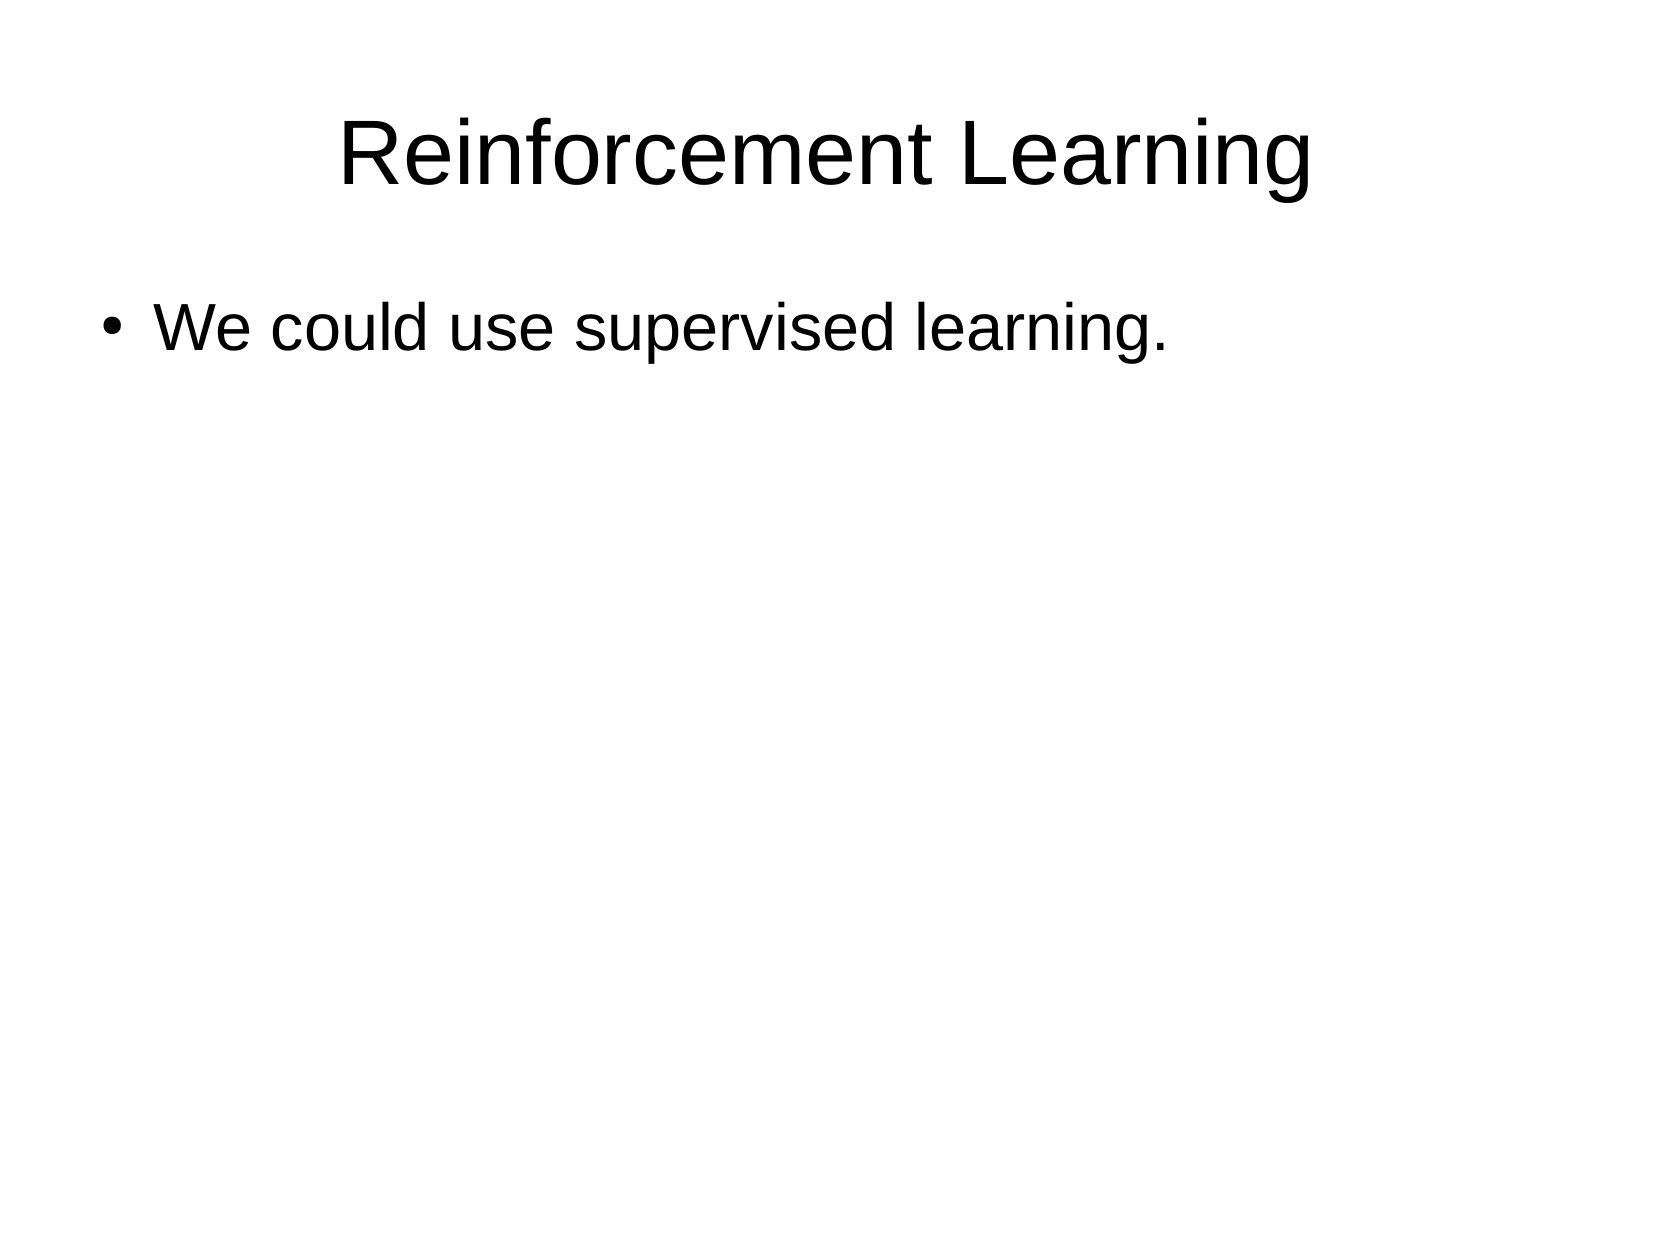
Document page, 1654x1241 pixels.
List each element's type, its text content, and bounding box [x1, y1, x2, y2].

title Reinforcement Learning [82, 49, 1571, 257]
list We could use supervised learning. [82, 290, 1571, 1010]
